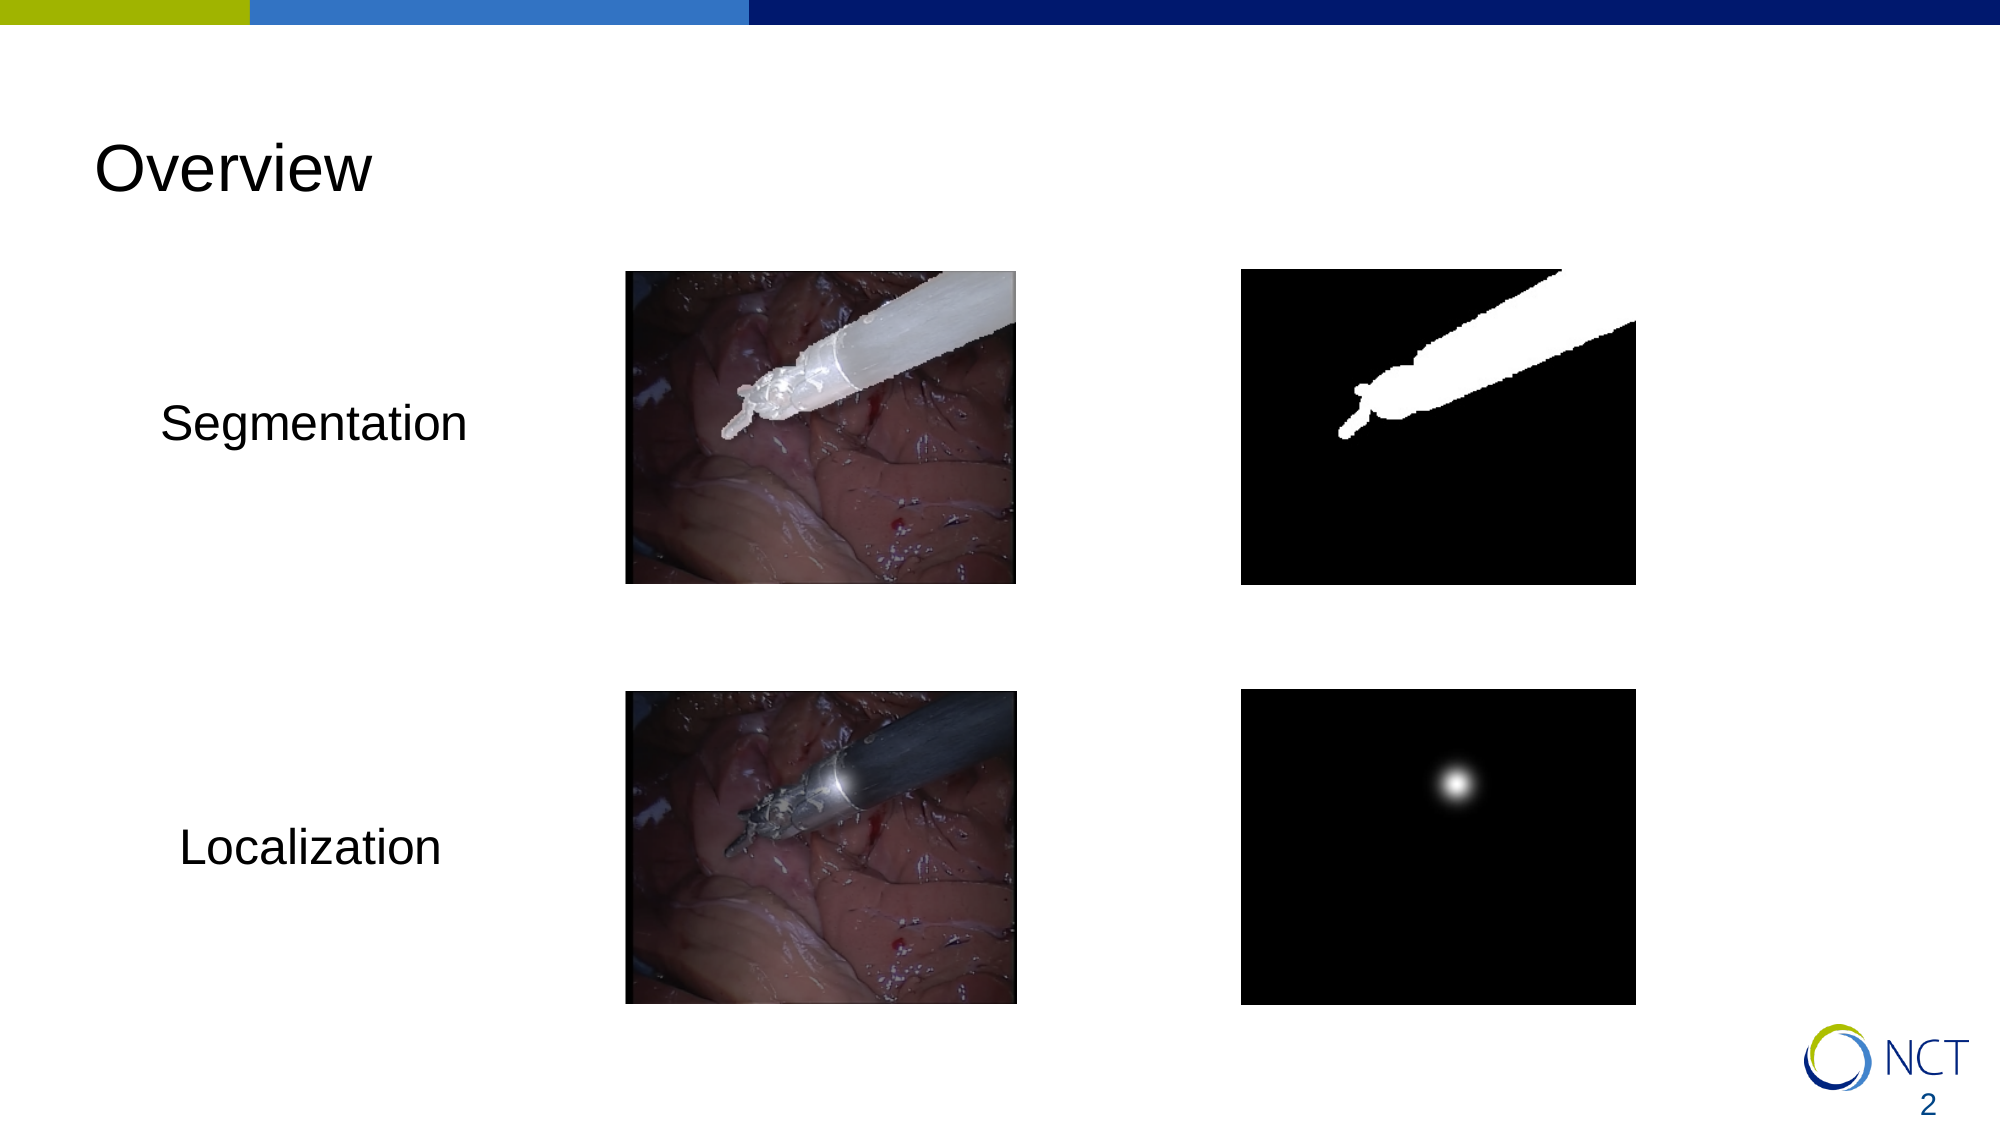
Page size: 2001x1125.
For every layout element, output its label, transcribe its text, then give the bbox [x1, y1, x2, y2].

picture [1241, 269, 1636, 586]
text_box Localization [164, 812, 489, 883]
text_box 2 [1905, 1080, 1951, 1125]
title Overview [94, 75, 1886, 263]
picture [625, 691, 1017, 1004]
picture [1804, 1024, 1969, 1091]
picture [1241, 689, 1636, 1005]
picture [625, 271, 1016, 584]
subtitle Segmentation [160, 395, 492, 460]
